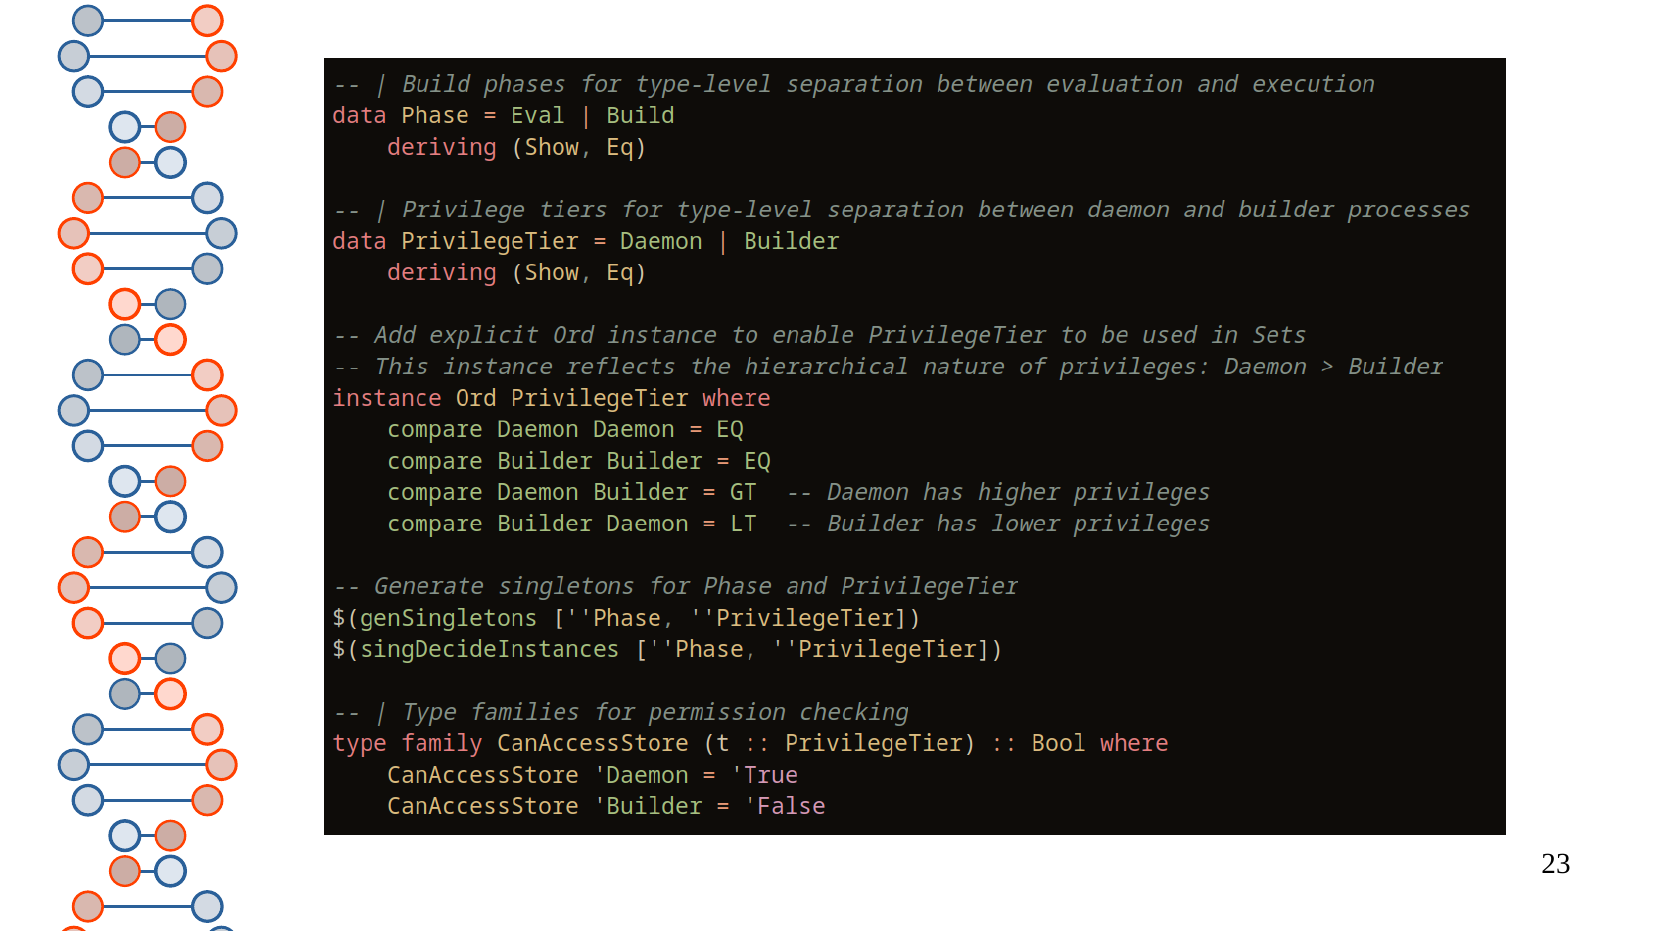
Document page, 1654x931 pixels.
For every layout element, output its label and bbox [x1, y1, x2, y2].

picture [324, 58, 1506, 835]
